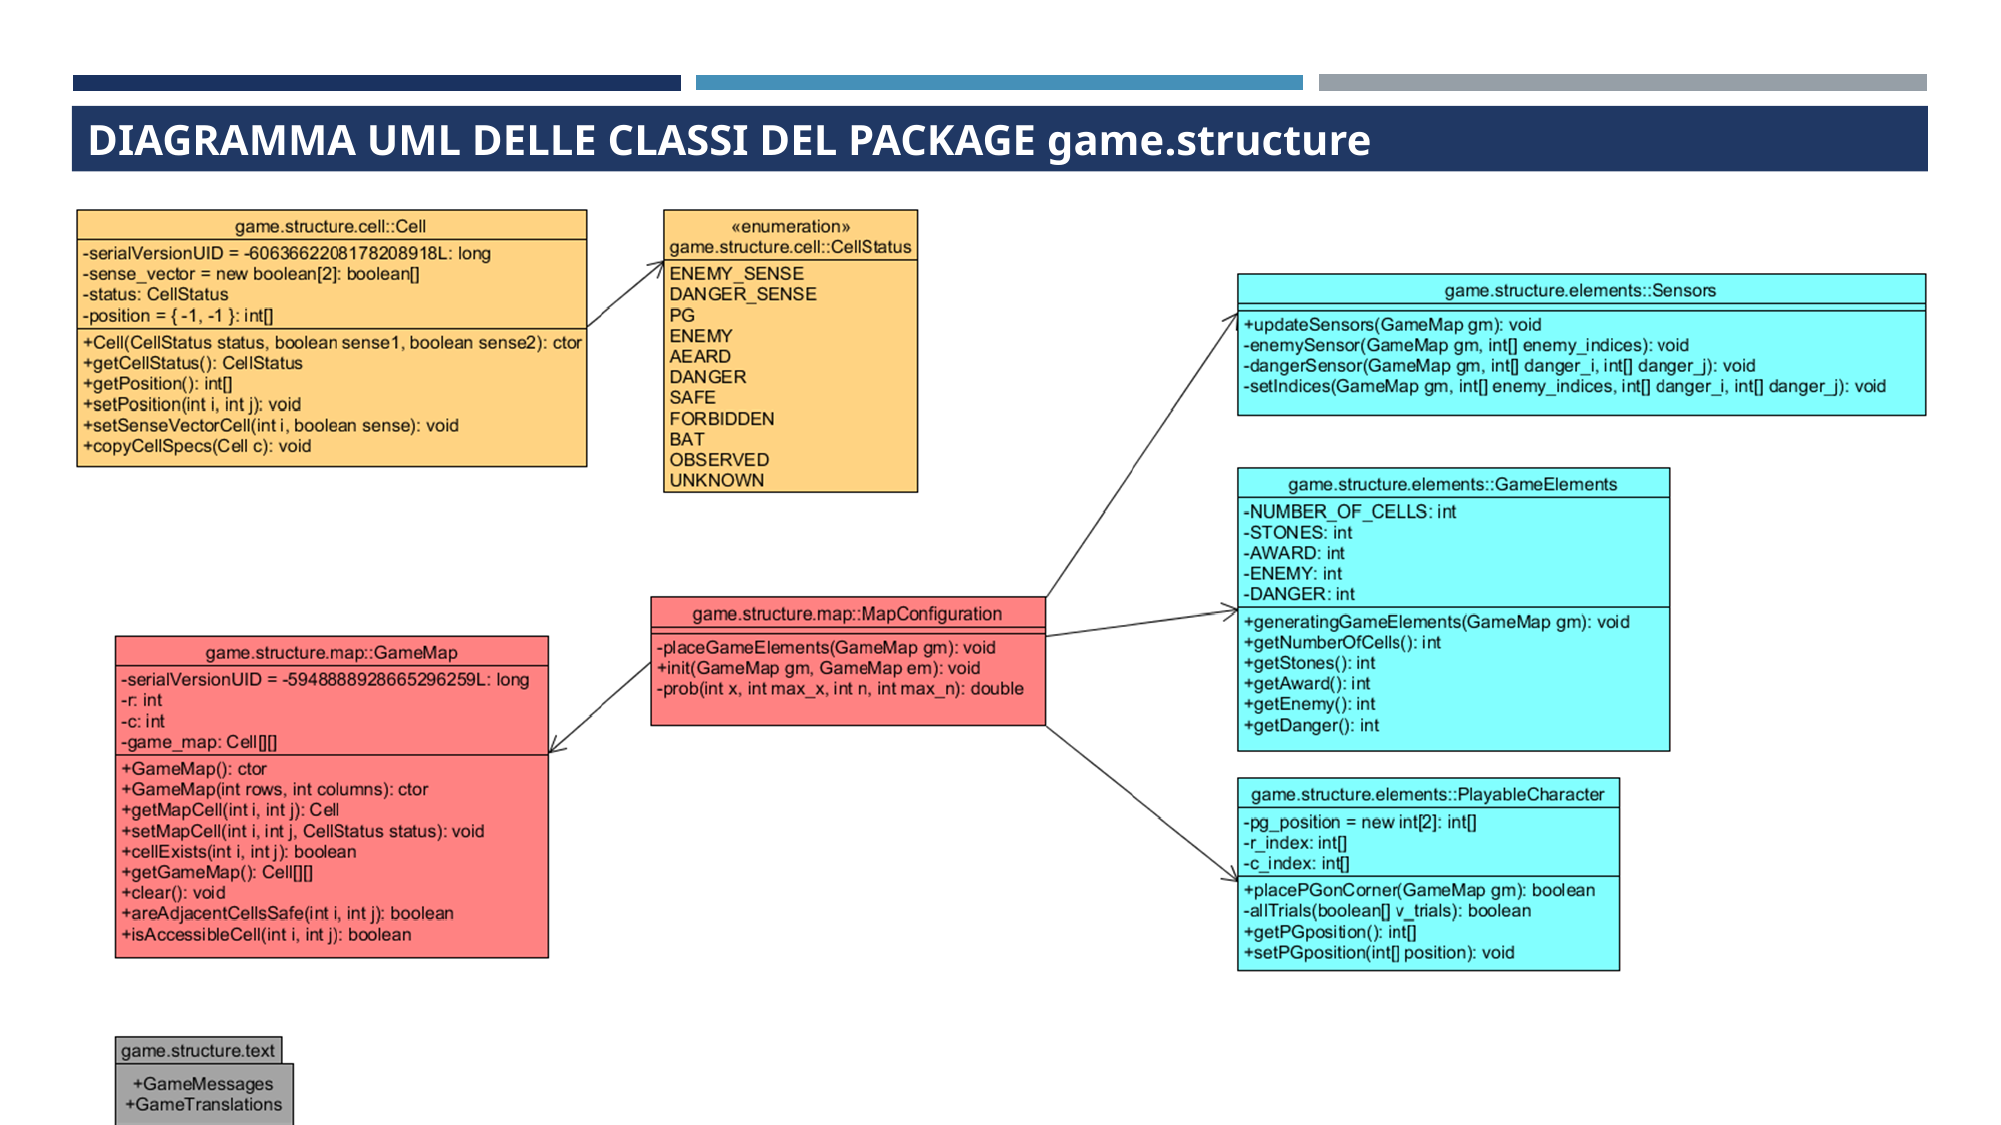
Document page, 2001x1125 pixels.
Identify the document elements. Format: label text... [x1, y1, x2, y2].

picture [71, 206, 1928, 1125]
text_box DIAGRAMMA UML DELLE CLASSI DEL PACKAGE game.structure [71, 105, 1928, 172]
